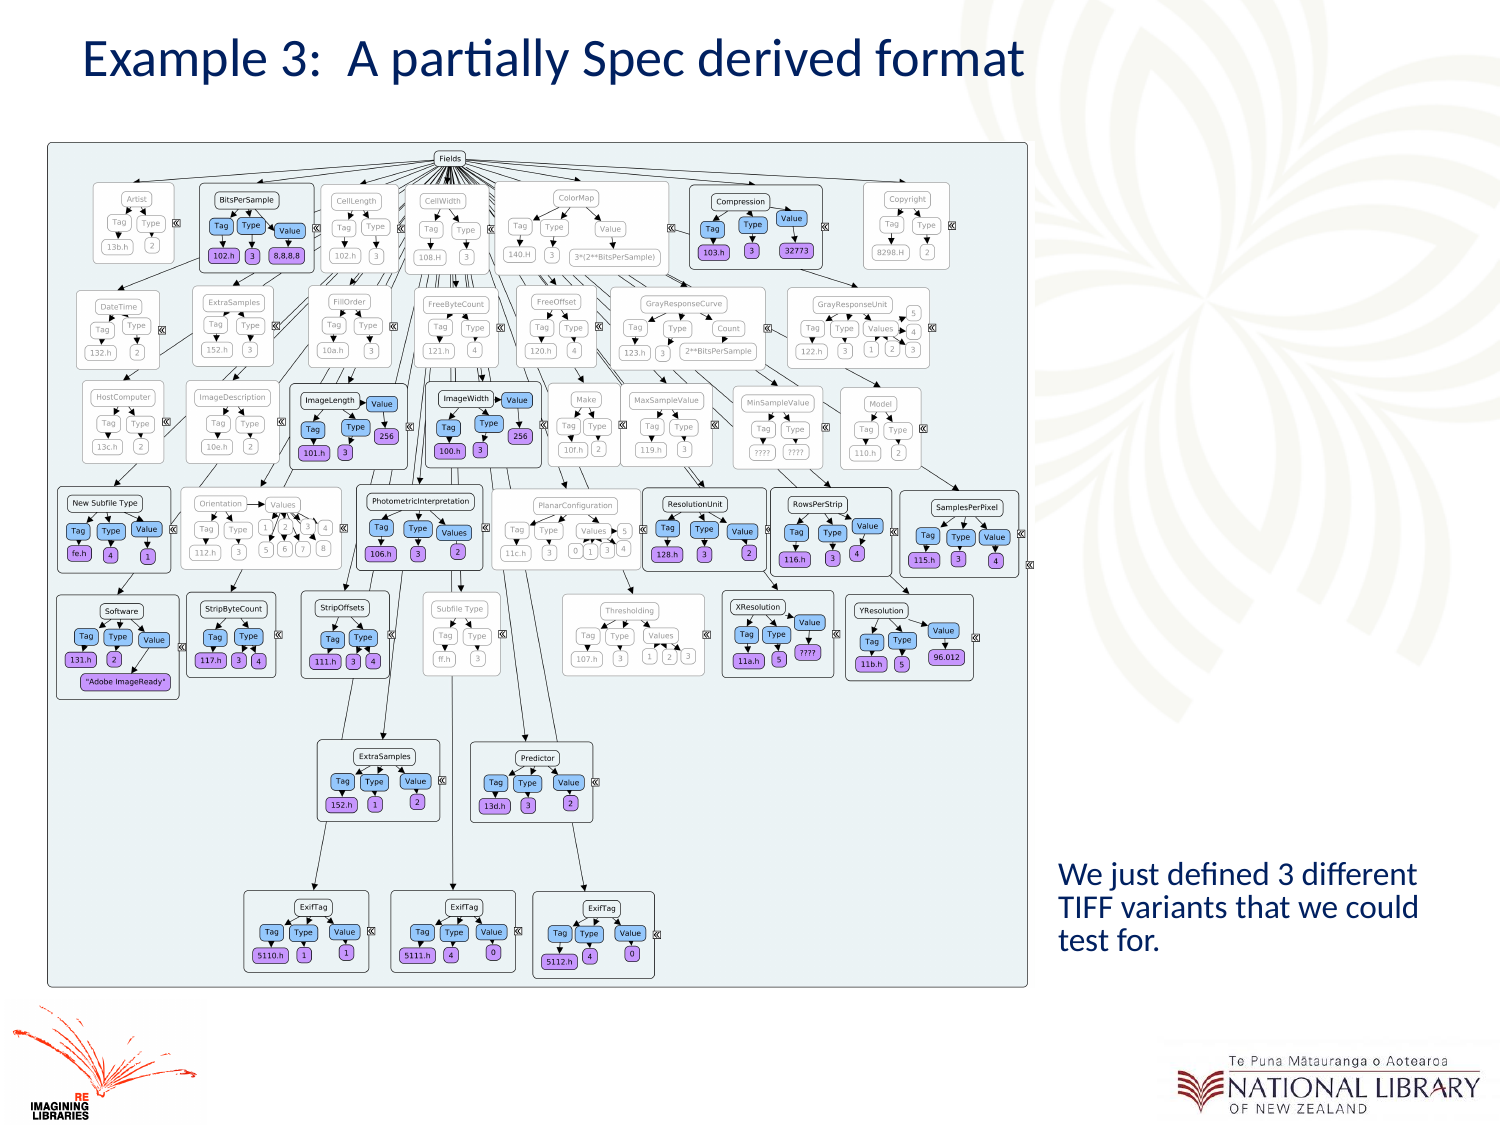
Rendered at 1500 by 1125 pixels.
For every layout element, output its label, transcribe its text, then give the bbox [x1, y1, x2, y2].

picture [0, 0, 1500, 1125]
text_box Example 3: A partially Spec derived format [82, 30, 1382, 95]
text_box We just defined 3 different TIFF variants that we could test for. [1058, 851, 1477, 969]
